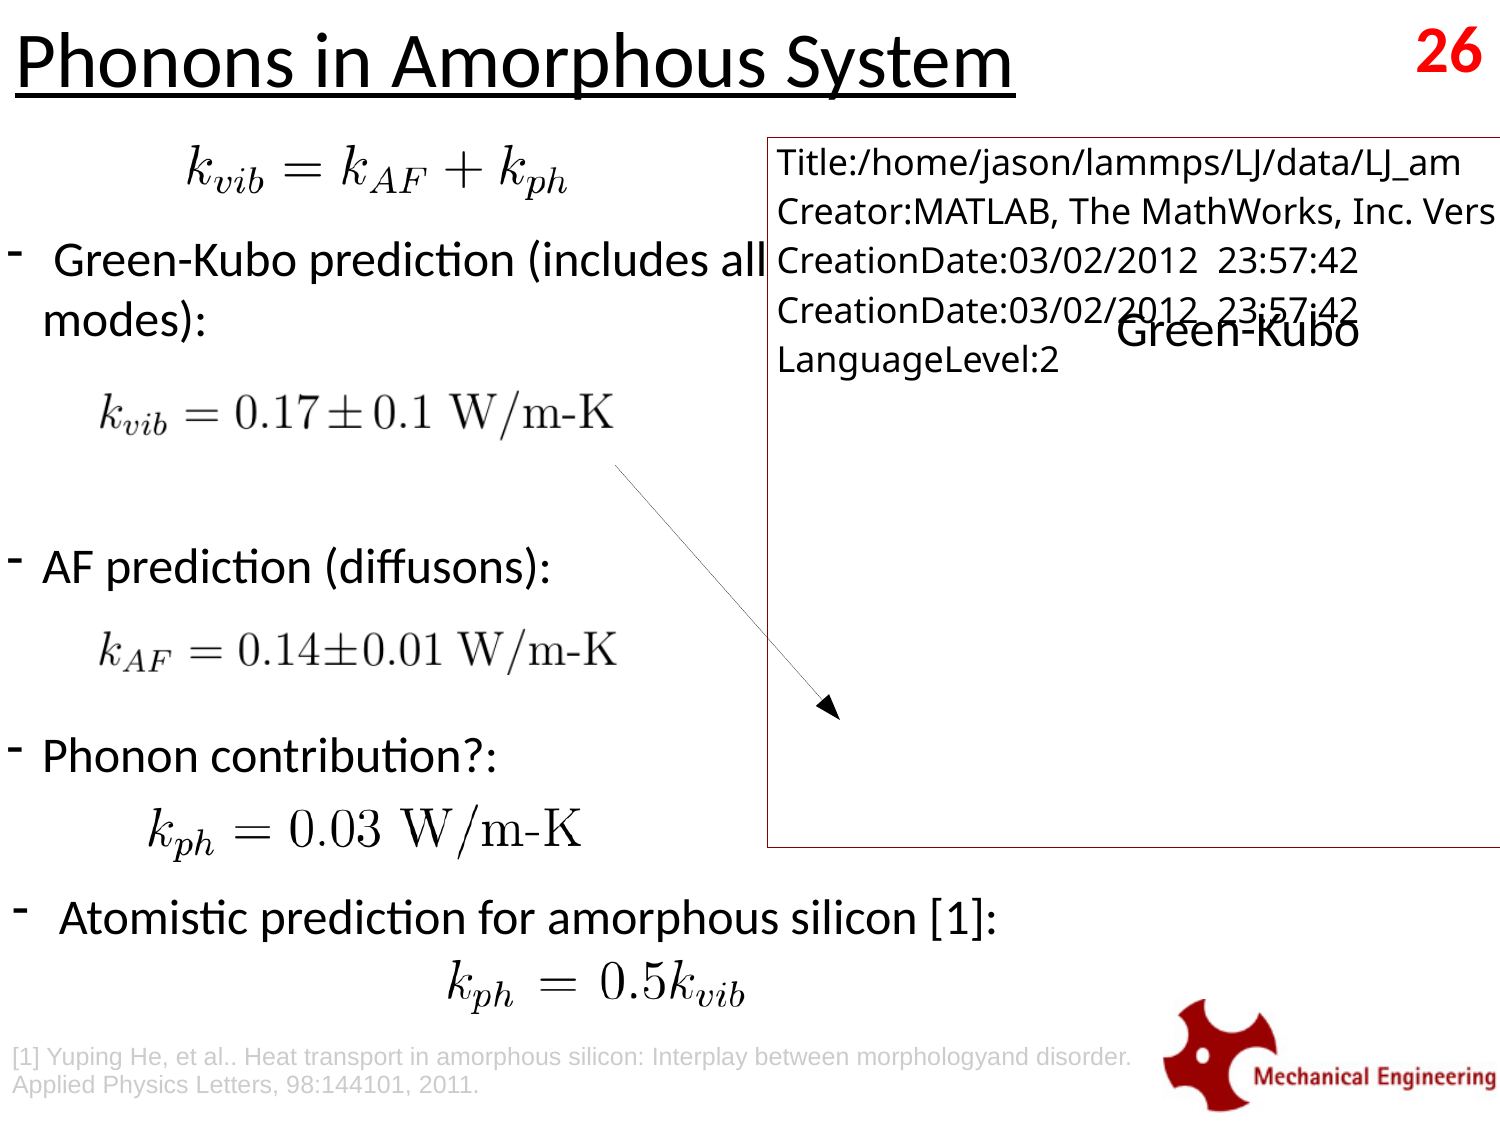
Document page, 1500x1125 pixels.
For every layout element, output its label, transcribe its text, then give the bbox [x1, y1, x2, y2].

text_box Green-Kubo prediction (includes all modes): [0, 219, 862, 355]
text_box AF prediction (diffusons): [0, 526, 862, 602]
text_box Phonon contribution?: [0, 715, 862, 791]
picture [135, 794, 586, 867]
title Phonons in Amorphous System [0, 0, 1366, 150]
picture [1162, 999, 1497, 1113]
text_box Atomistic prediction for amorphous silicon [1]: [0, 876, 1486, 952]
text_box Green-Kubo [1101, 301, 1426, 376]
picture [765, 637, 829, 715]
picture [172, 150, 571, 217]
picture [765, 135, 1500, 848]
text_box [1] Yuping He, et al.. Heat transport in amorphous silicon: Interplay between morphologyand disorder. Applied Physics Letters, 98:144101, 2011. [0, 1035, 1186, 1125]
picture [435, 952, 746, 1030]
picture [90, 377, 616, 451]
picture [93, 619, 619, 676]
text_box 26 [1400, 0, 1499, 93]
